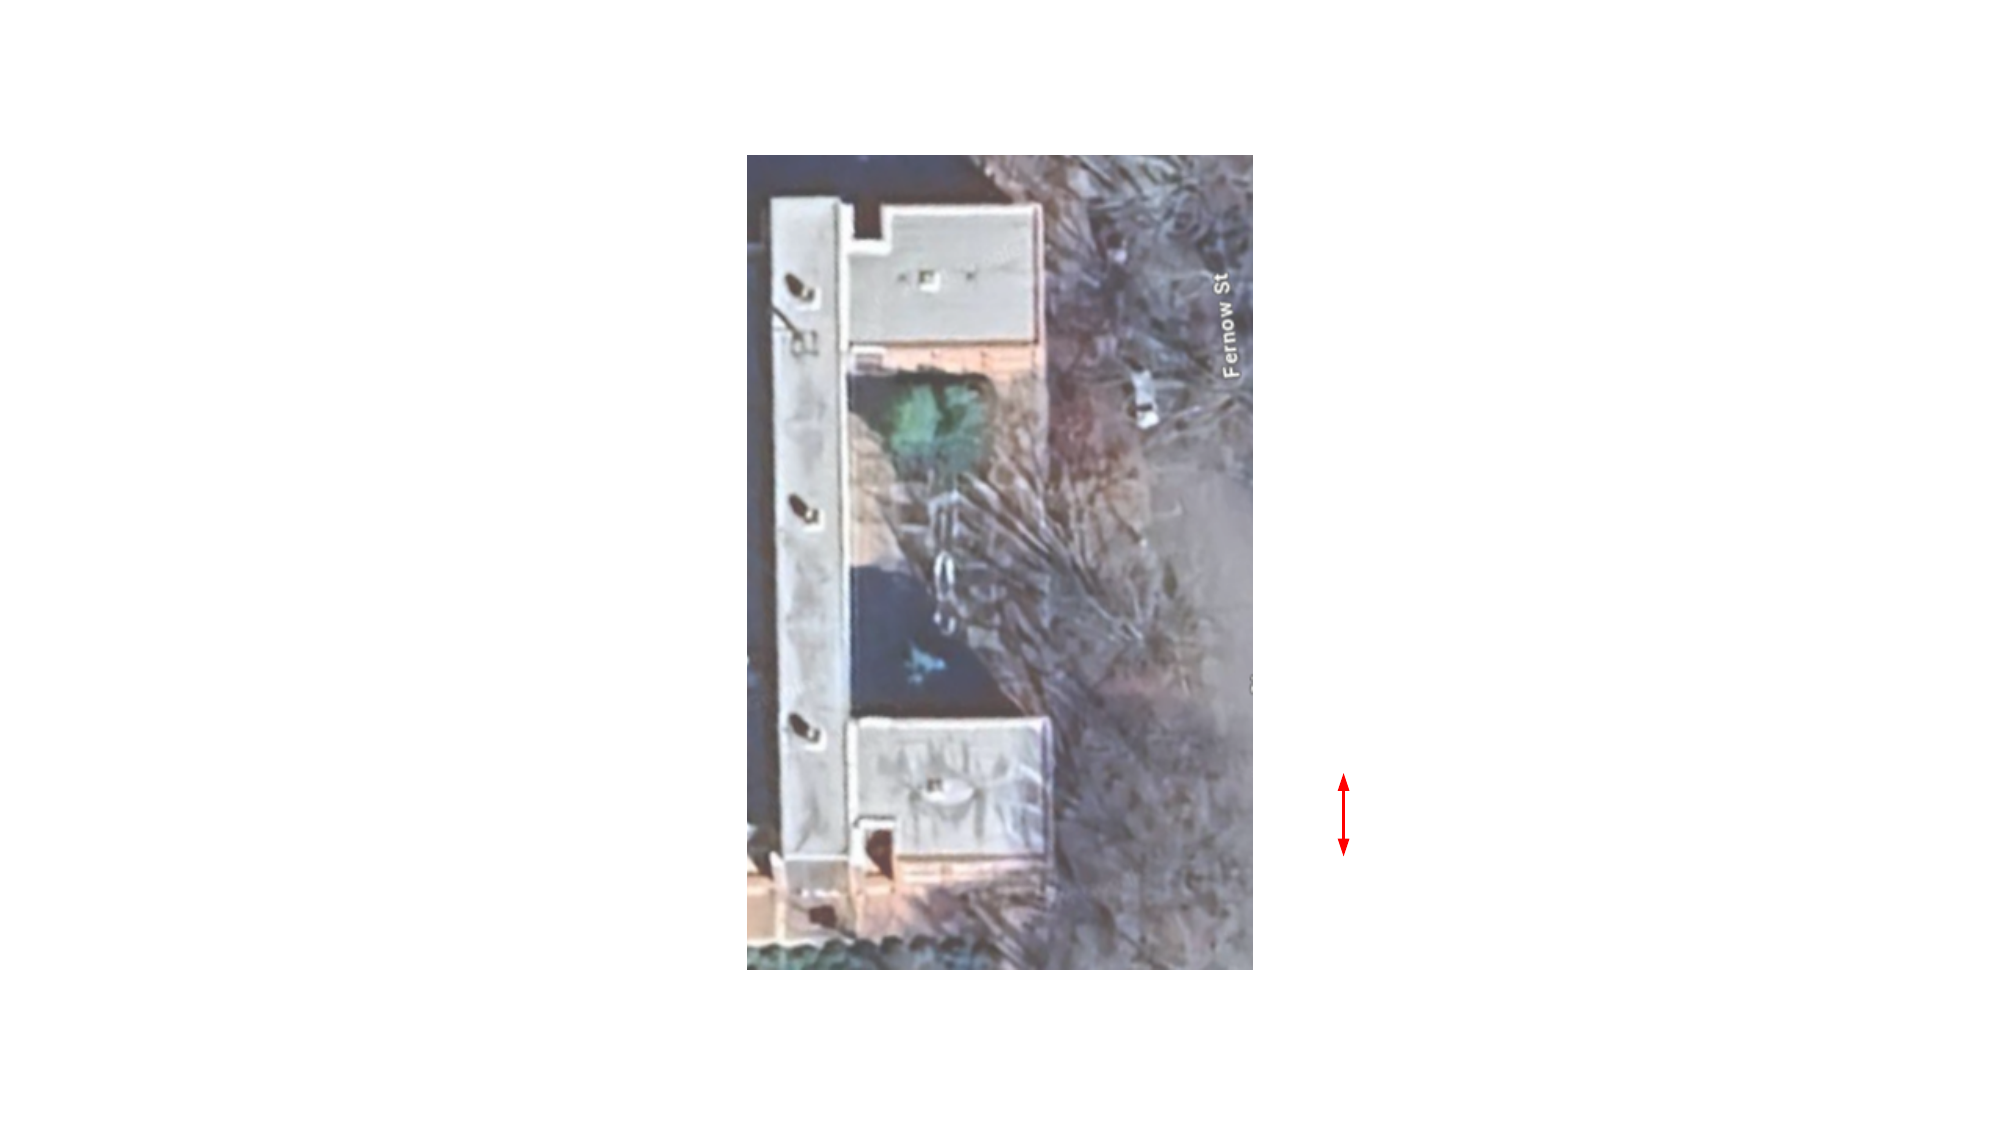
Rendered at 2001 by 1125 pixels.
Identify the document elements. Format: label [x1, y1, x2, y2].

picture [747, 155, 1253, 970]
